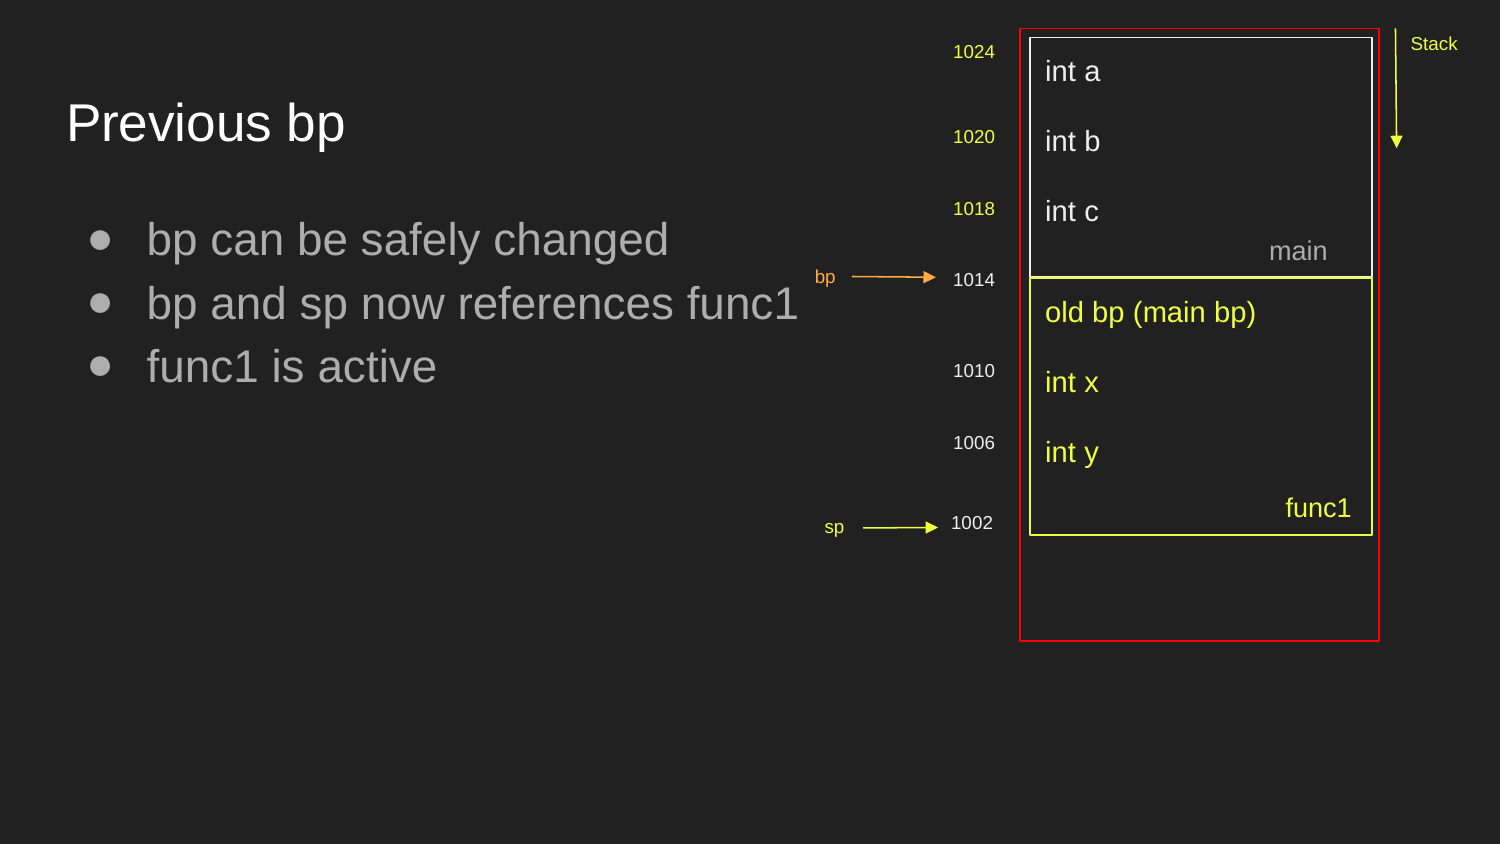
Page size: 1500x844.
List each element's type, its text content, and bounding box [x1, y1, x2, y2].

text_box bp [799, 249, 852, 295]
text_box 1014 [938, 253, 1011, 298]
text_box old bp (main bp) int x int y [1030, 278, 1372, 536]
text_box 1010 [938, 343, 1011, 388]
text_box Stack [1395, 16, 1486, 61]
text_box sp [809, 499, 862, 545]
text_box 1024 [938, 24, 1063, 70]
title Previous bp [51, 72, 775, 167]
text_box 1020 [938, 109, 1063, 154]
list bp can be safely changed bp and sp now references func1 func1 is active [56, 186, 822, 570]
text_box 1006 [938, 415, 1011, 461]
text_box func1 [1270, 475, 1396, 529]
text_box main [1254, 218, 1380, 272]
text_box int a int b int c [1030, 37, 1372, 277]
text_box 1018 [938, 181, 1063, 227]
text_box 1002 [936, 495, 1009, 540]
